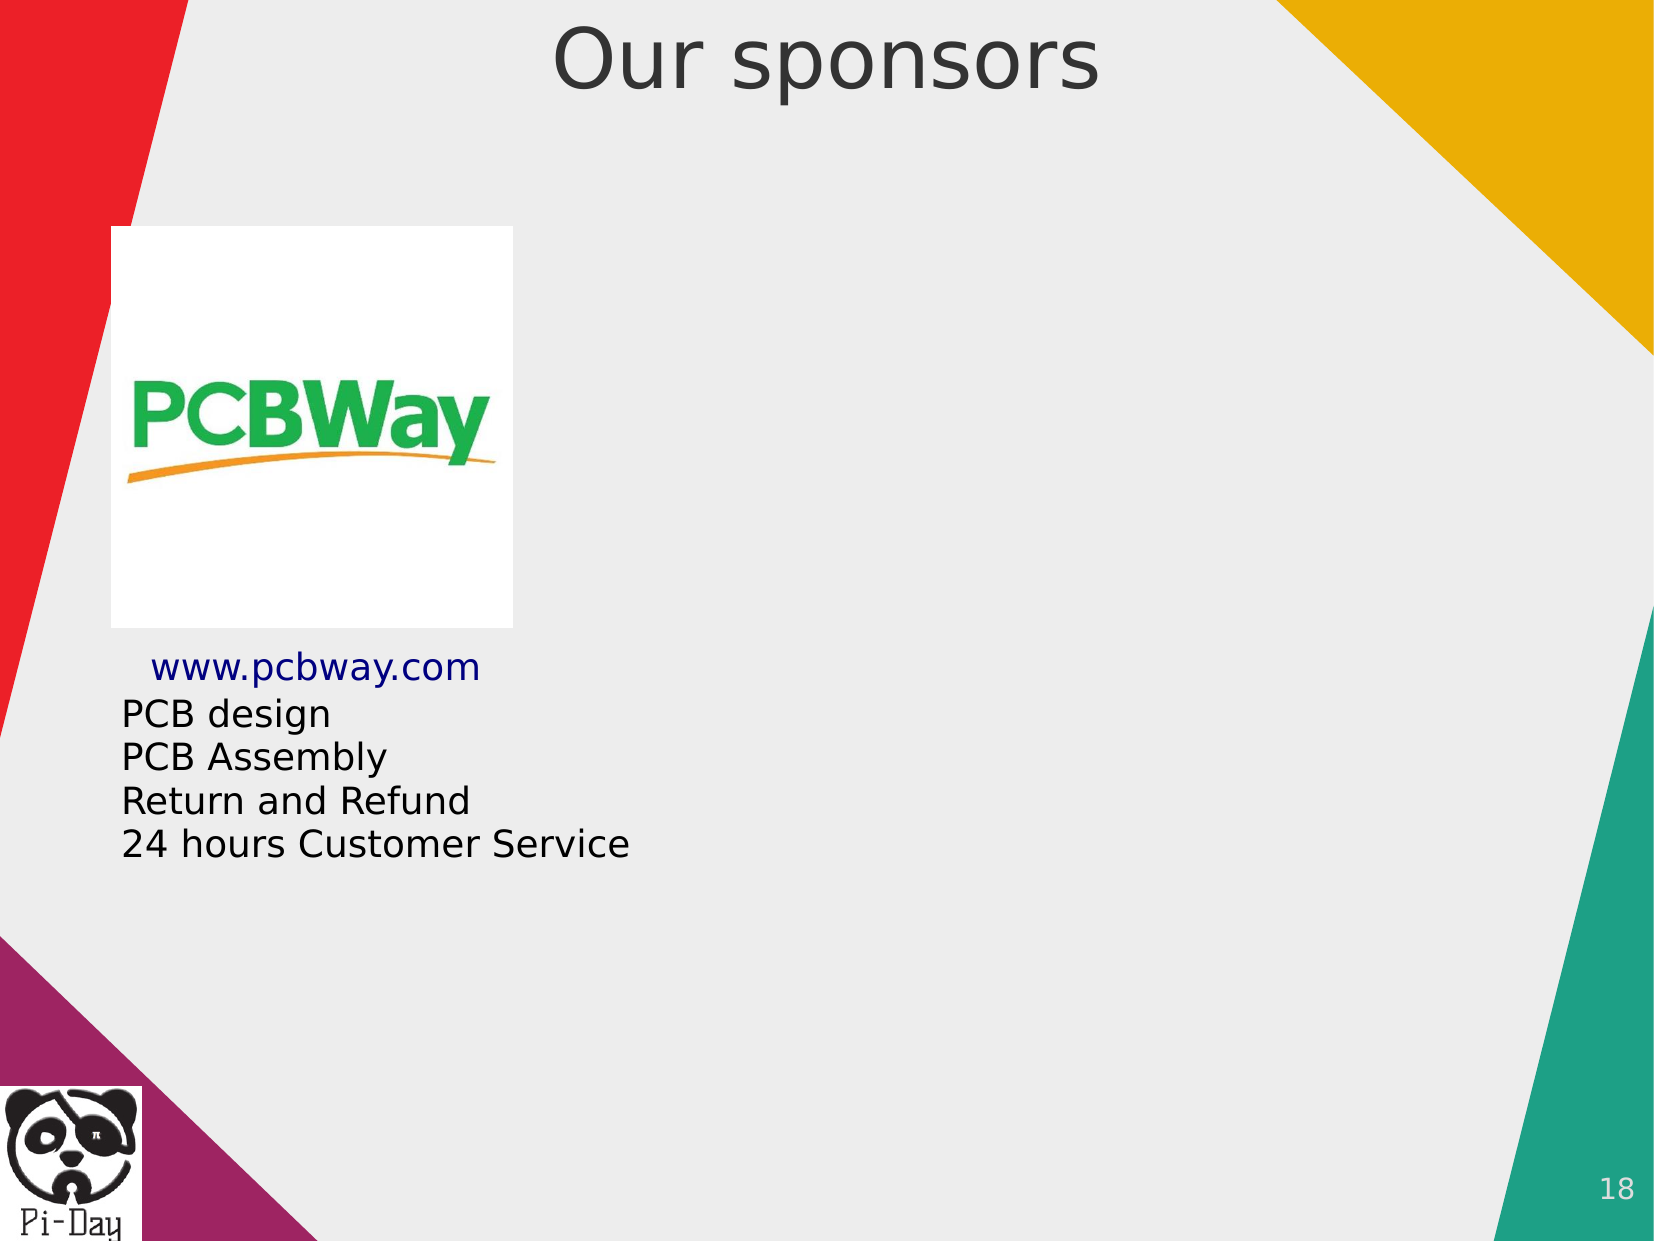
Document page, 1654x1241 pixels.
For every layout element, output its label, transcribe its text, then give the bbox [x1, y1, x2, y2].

text_box www.pcbway.com [135, 638, 497, 685]
title Our sponsors [114, 11, 1539, 109]
text_box PCB design PCB Assembly Return and Refund 24 hours Customer Service [106, 685, 662, 875]
picture [0, 1086, 142, 1241]
picture [111, 226, 513, 628]
